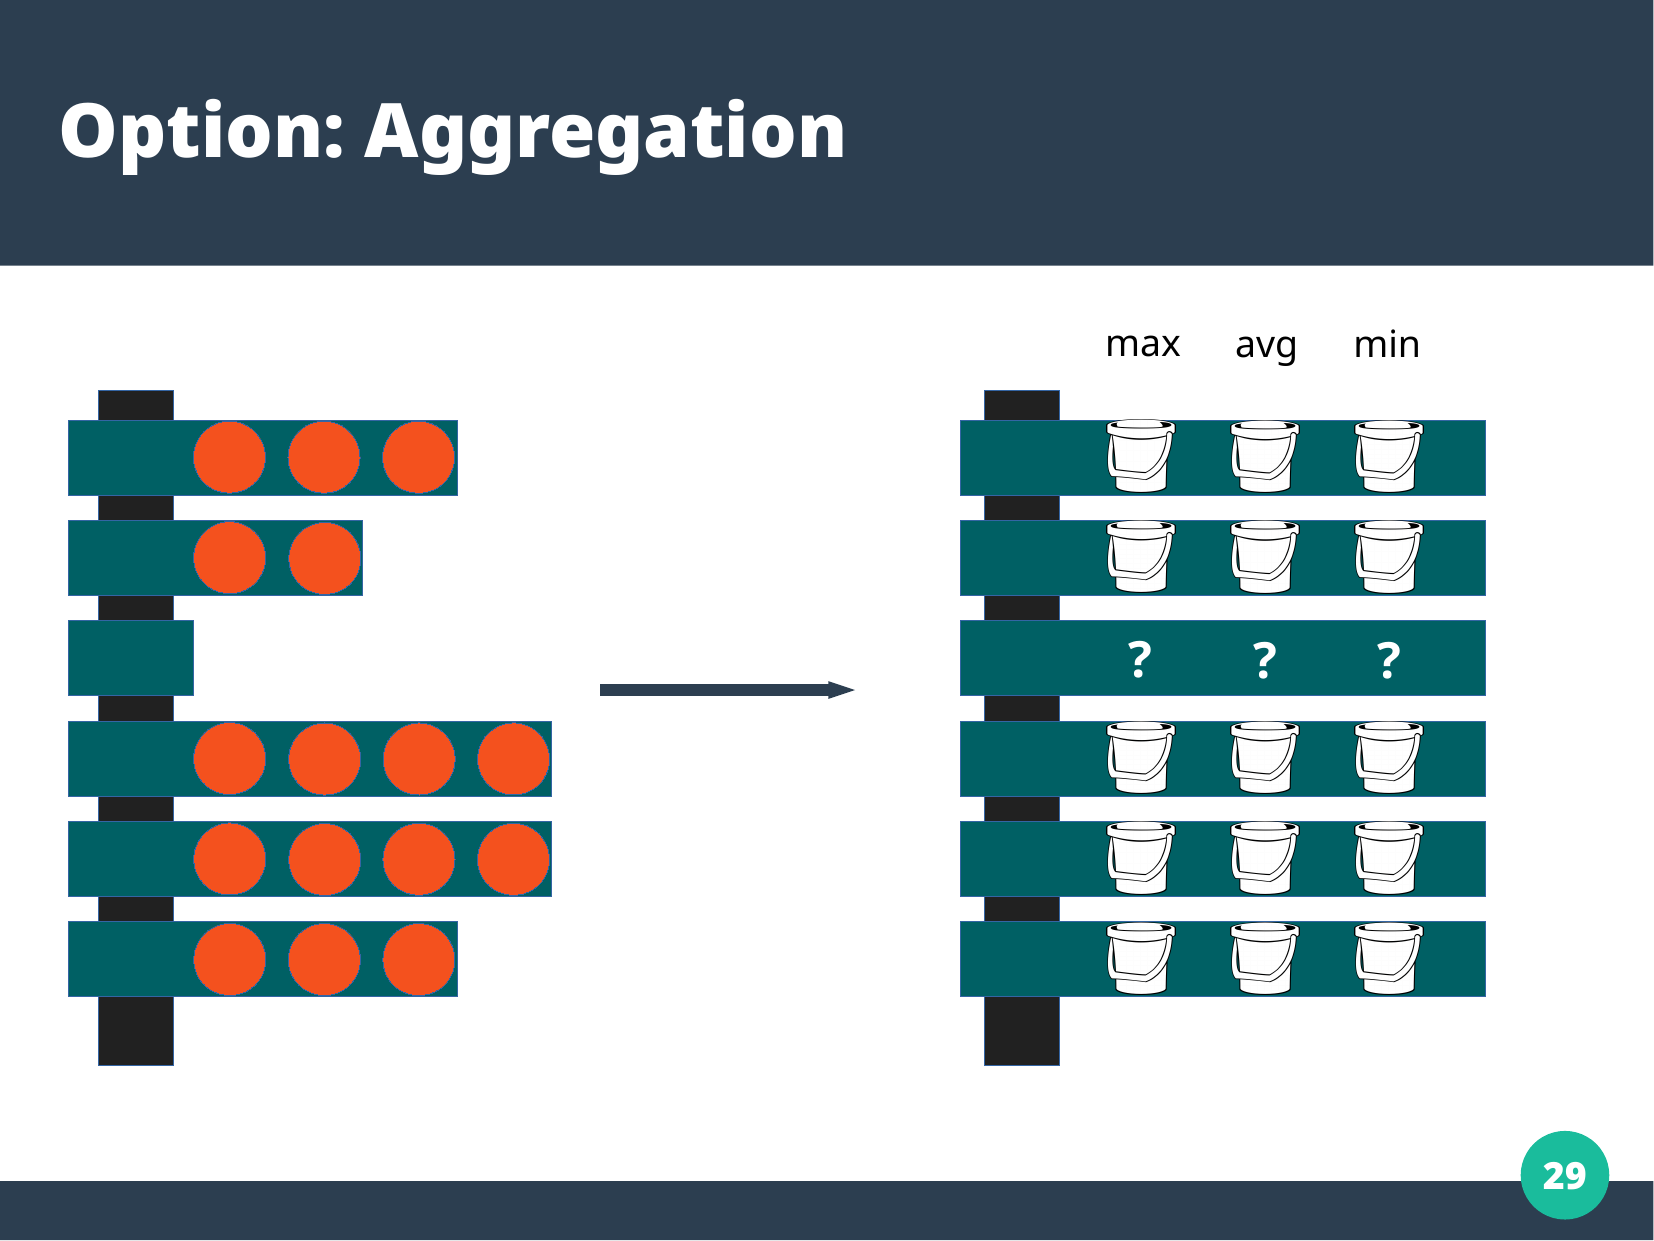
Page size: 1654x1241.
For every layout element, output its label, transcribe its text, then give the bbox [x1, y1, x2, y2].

picture [1230, 821, 1300, 895]
picture [1106, 721, 1176, 794]
picture [1106, 821, 1176, 895]
picture [1230, 520, 1300, 594]
picture [1354, 721, 1424, 795]
text_box [960, 390, 1486, 1066]
picture [1230, 721, 1300, 794]
picture [1106, 419, 1176, 493]
picture [1230, 922, 1300, 995]
picture [1230, 420, 1300, 493]
picture [1354, 922, 1424, 995]
title Option: Aggregation [59, 49, 1595, 207]
picture [1354, 821, 1424, 895]
text_box ? [1362, 617, 1416, 696]
text_box min [1338, 310, 1429, 373]
text_box [1416, 620, 1486, 696]
text_box [68, 390, 552, 1066]
text_box ? [1238, 617, 1292, 696]
text_box avg [1220, 310, 1306, 373]
picture [1106, 520, 1176, 594]
picture [1106, 922, 1176, 995]
picture [1354, 520, 1424, 594]
text_box ? [1114, 616, 1168, 695]
text_box [1292, 620, 1362, 696]
picture [1354, 420, 1424, 493]
text_box max [1090, 309, 1187, 372]
